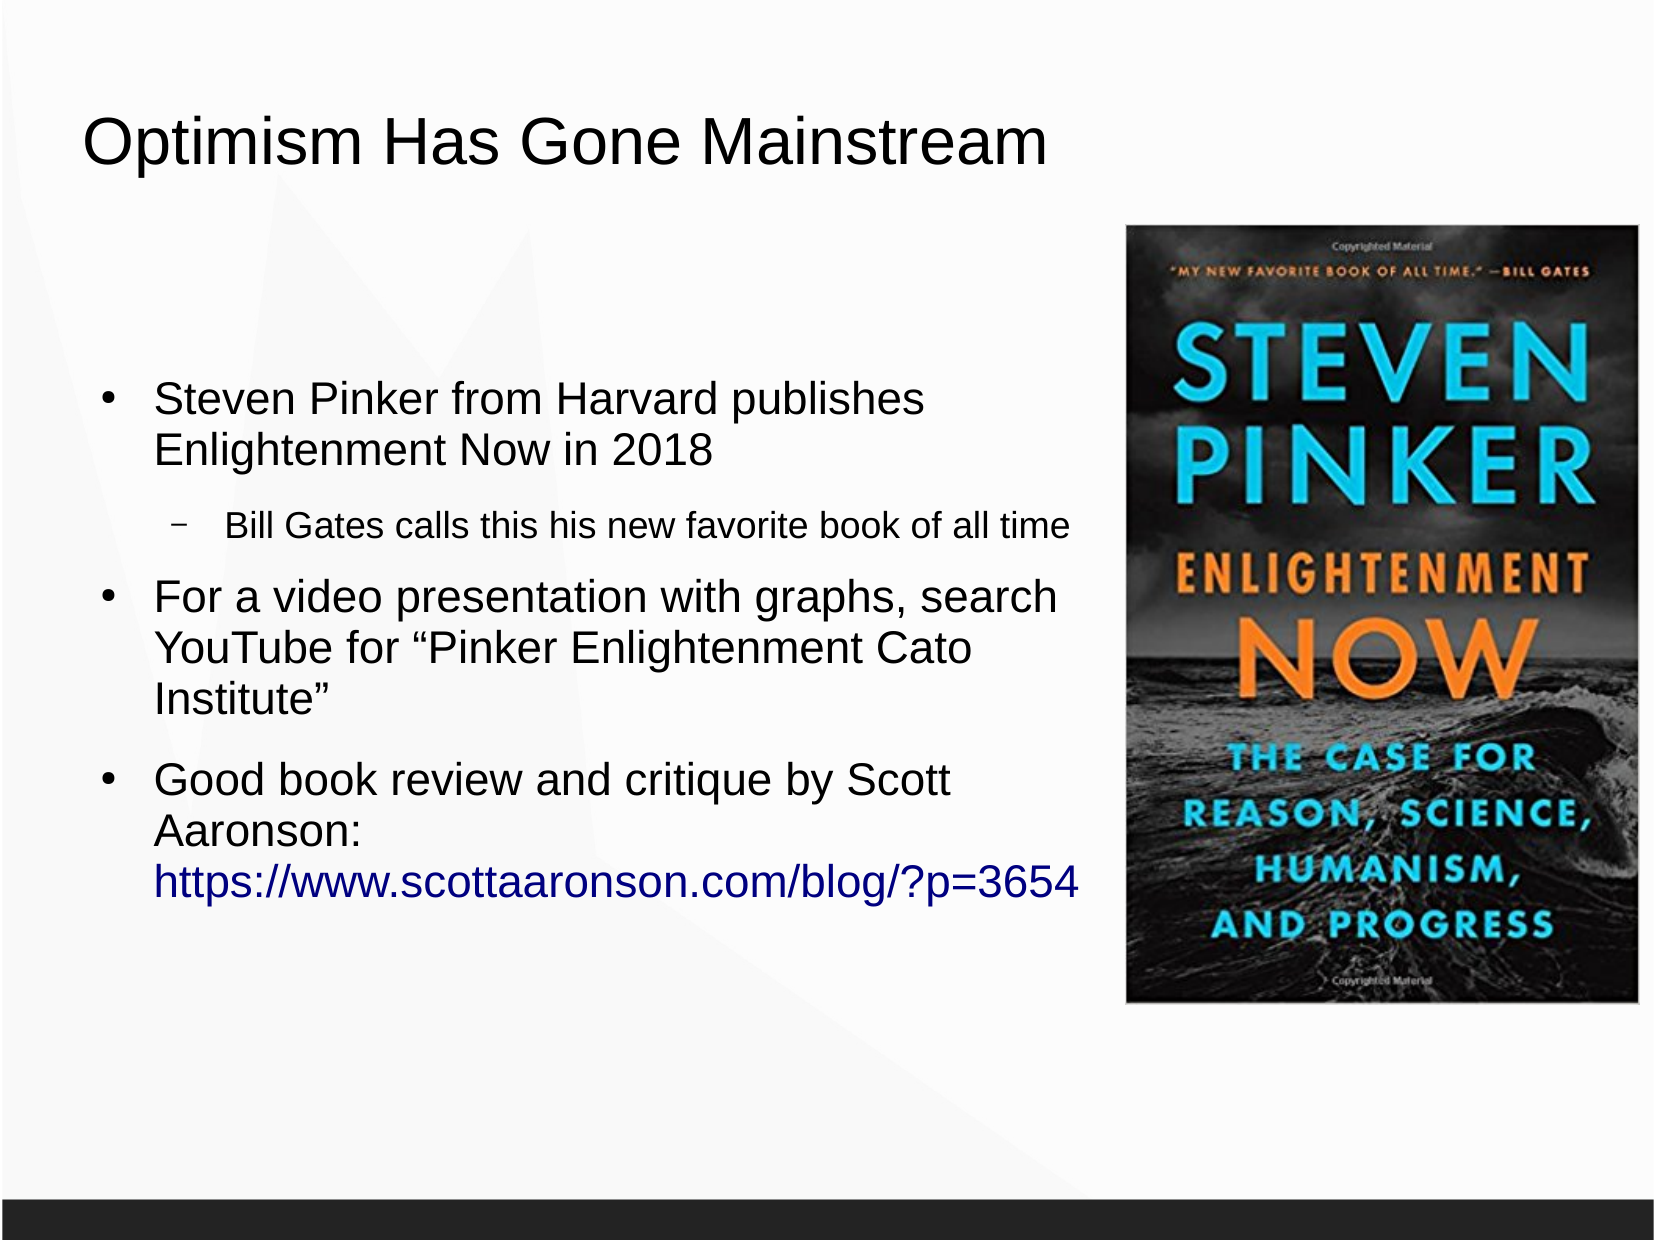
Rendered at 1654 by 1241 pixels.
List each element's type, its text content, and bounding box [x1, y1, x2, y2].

picture [2, 0, 1654, 1241]
title Optimism Has Gone Mainstream [82, 45, 1571, 238]
list Steven Pinker from Harvard publishes Enlightenment Now in 2018 Bill Gates calls this his new favorite book of all time For a video presentation with graphs, search YouTube for “Pinker Enlightenment Cato Institute” Good book review and critique by Scott Aaronson: https://www.scottaaronson.com/blog/?p=3654 [82, 372, 1088, 1088]
